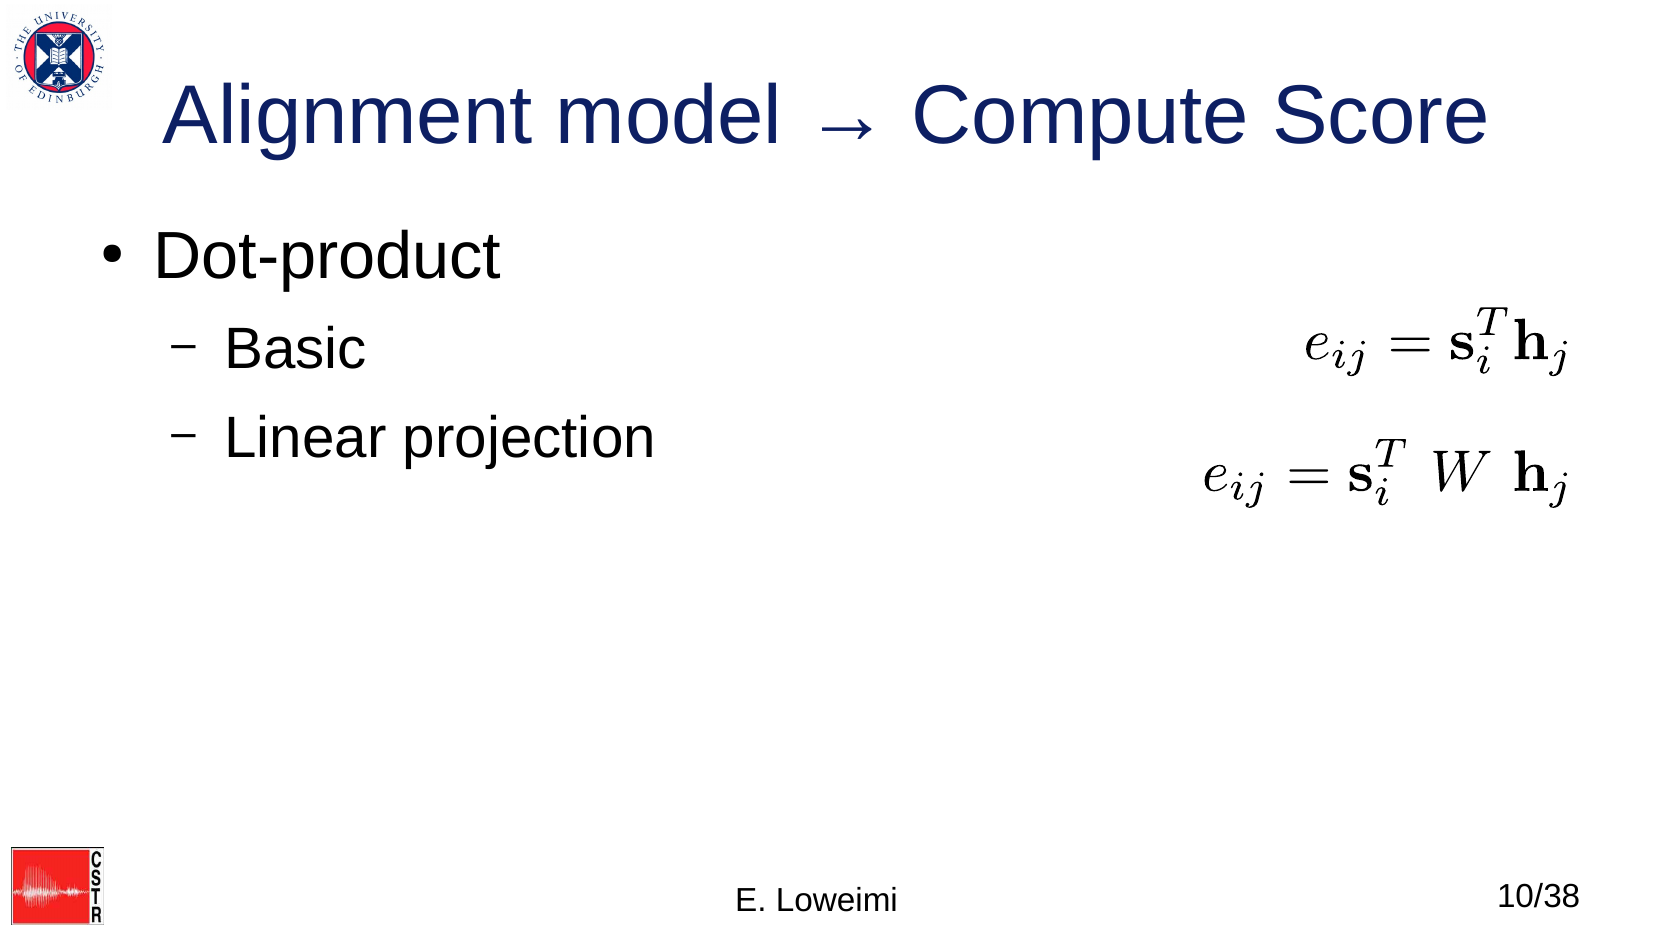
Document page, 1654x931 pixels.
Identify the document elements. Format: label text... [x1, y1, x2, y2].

list Dot-product Basic Linear projection [82, 217, 1571, 758]
picture [11, 847, 104, 925]
text_box [1201, 438, 1571, 508]
text_box E. Loweimi [720, 874, 934, 931]
title Alignment model → Compute Score [82, 37, 1571, 193]
picture [6, 4, 112, 110]
text_box [1303, 307, 1571, 377]
text_box 10/38 [1482, 870, 1625, 928]
